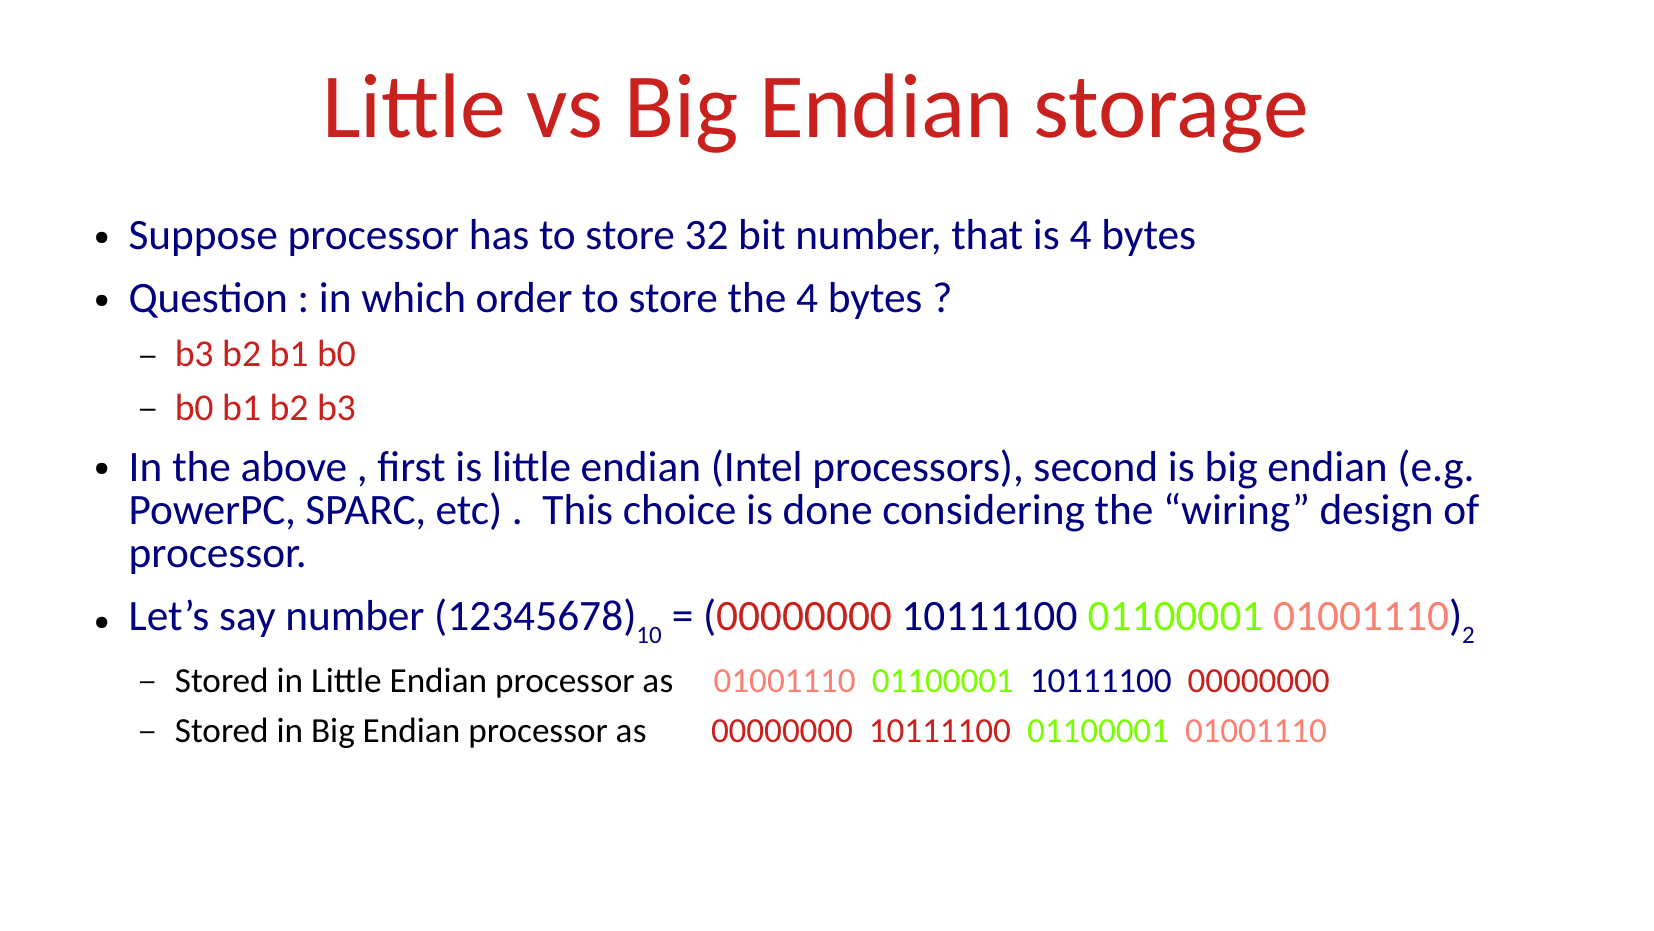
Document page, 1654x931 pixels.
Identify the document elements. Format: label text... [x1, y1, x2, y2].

title Little vs Big Endian storage [82, 37, 1571, 193]
list Suppose processor has to store 32 bit number, that is 4 bytes Question : in which order to store the 4 bytes ? b3 b2 b1 b0 b0 b1 b2 b3 In the above , first is little endian (Intel processors), second is big endian (e.g. PowerPC, SPARC, etc) . This choice is done considering the “wiring” design of processor. Let’s say number (12345678)10 = (00000000 10111100 01100001 01001110)2 Stored in Little Endian processor as 01001110 01100001 10111100 00000000 Stored in Big Endian processor as 00000000 10111100 01100001 01001110 [82, 217, 1571, 758]
